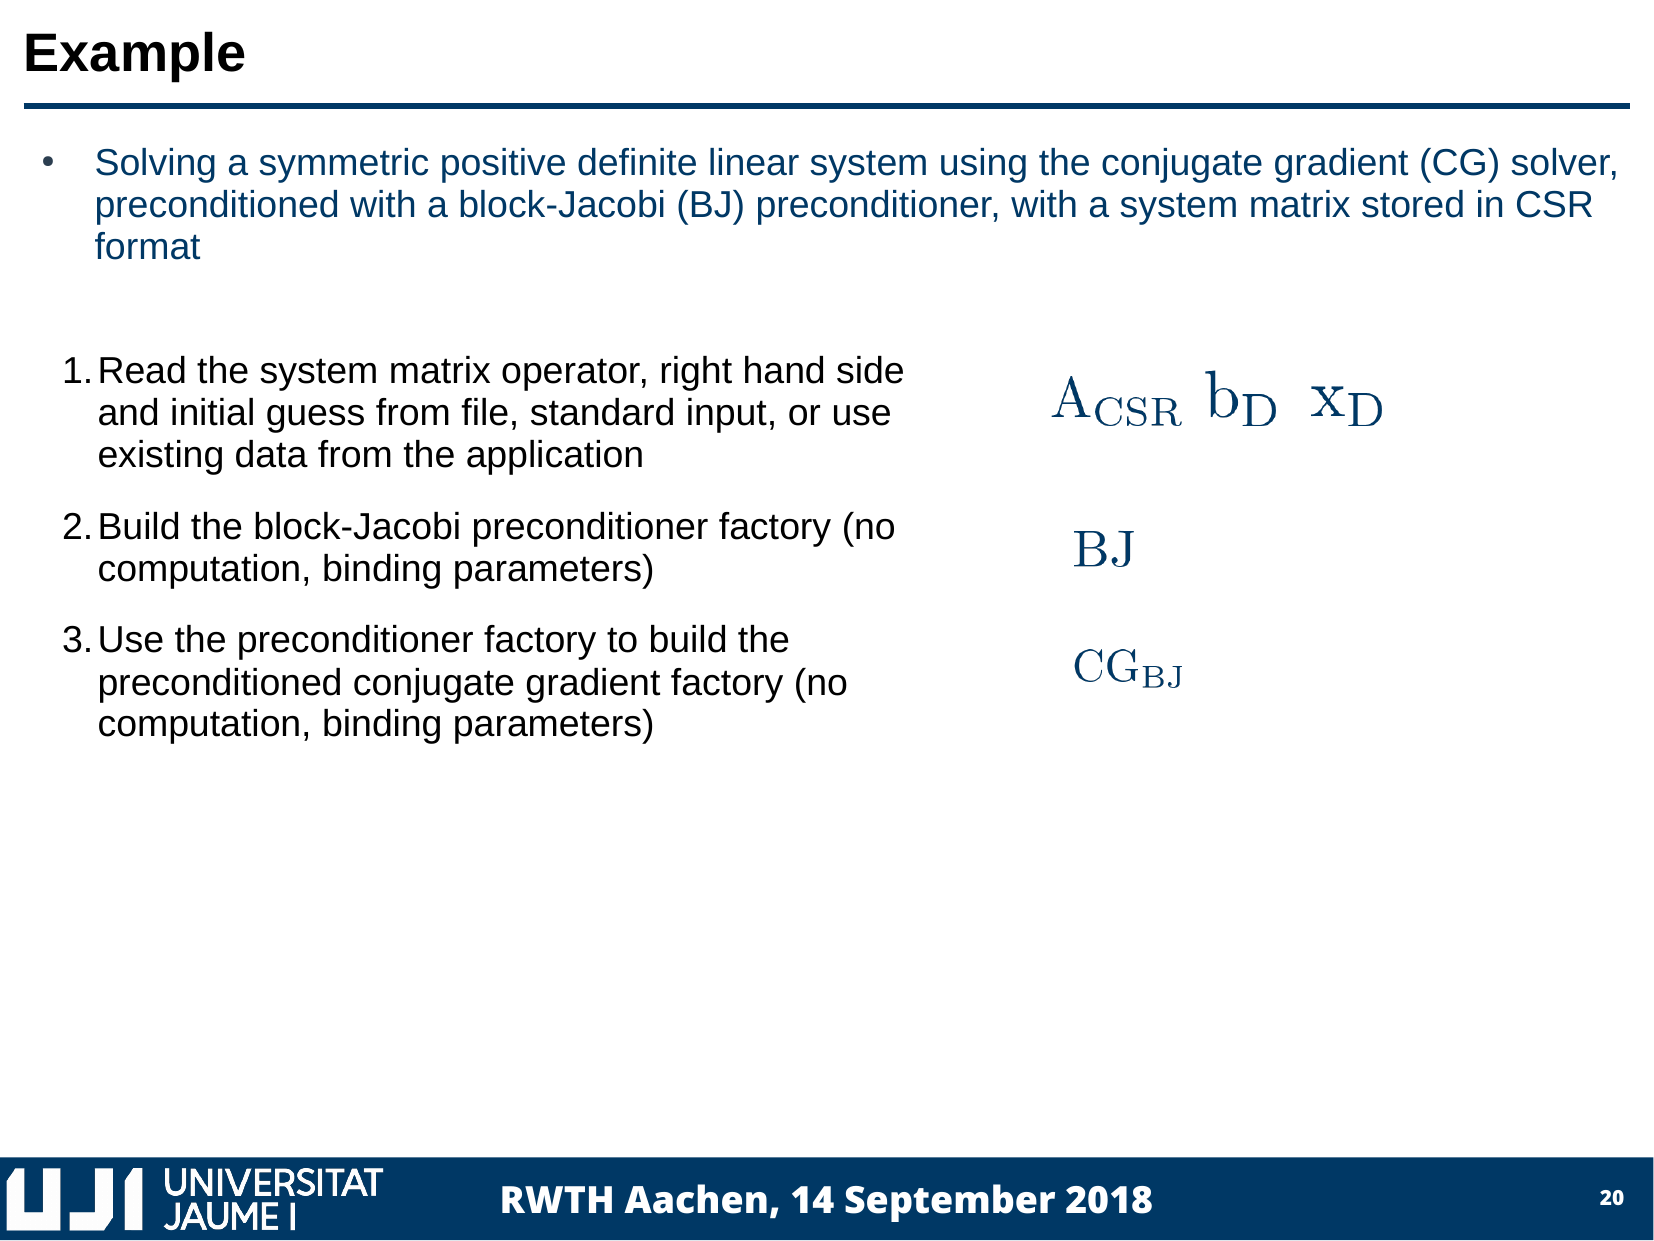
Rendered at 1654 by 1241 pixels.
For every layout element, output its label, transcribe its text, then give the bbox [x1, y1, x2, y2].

text_box Read the system matrix operator, right hand side and initial guess from file, standard input, or use existing data from the application Build the block-Jacobi preconditioner factory (no computation, binding parameters) Use the preconditioner factory to build the preconditioned conjugate gradient factory (no computation, binding parameters) [47, 342, 993, 980]
picture [1074, 649, 1182, 688]
picture [1074, 530, 1134, 567]
picture [1311, 386, 1382, 426]
picture [1051, 376, 1182, 426]
title Example [23, 0, 1630, 107]
picture [1205, 370, 1276, 426]
list Solving a symmetric positive definite linear system using the conjugate gradient (CG) solver, preconditioned with a block-Jacobi (BJ) preconditioner, with a system matrix stored in CSR format [23, 141, 1630, 284]
picture [0, 1158, 390, 1241]
